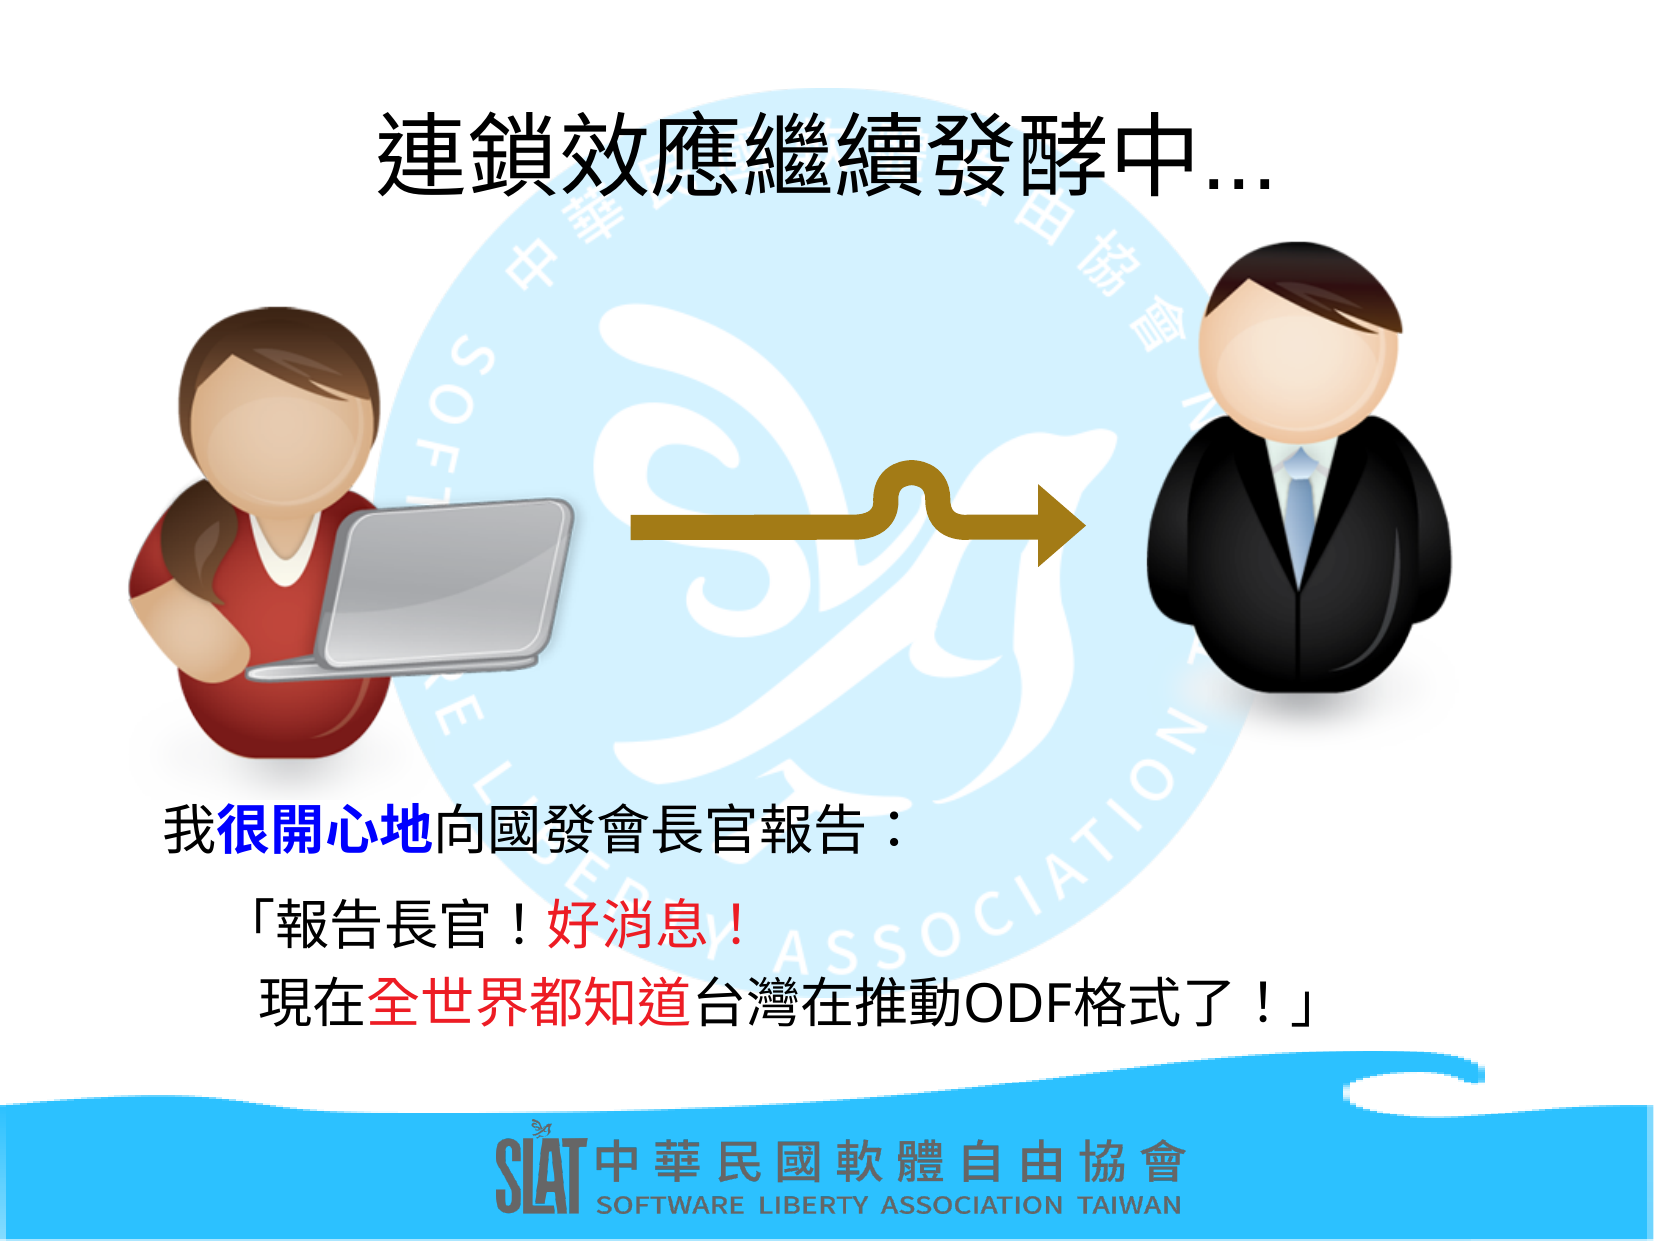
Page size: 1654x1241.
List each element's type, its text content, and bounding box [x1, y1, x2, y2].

text_box 「報告長官！好消息！ 現在全世界都知道台灣在推動ODF格式了！」 [206, 874, 1607, 1050]
picture [624, 187, 1509, 751]
text_box 我很開心地向國發會長官報告： [147, 779, 1163, 875]
picture [88, 277, 608, 800]
picture [0, 1051, 1654, 1241]
title 連鎖效應繼續發酵中... [200, 47, 1453, 253]
